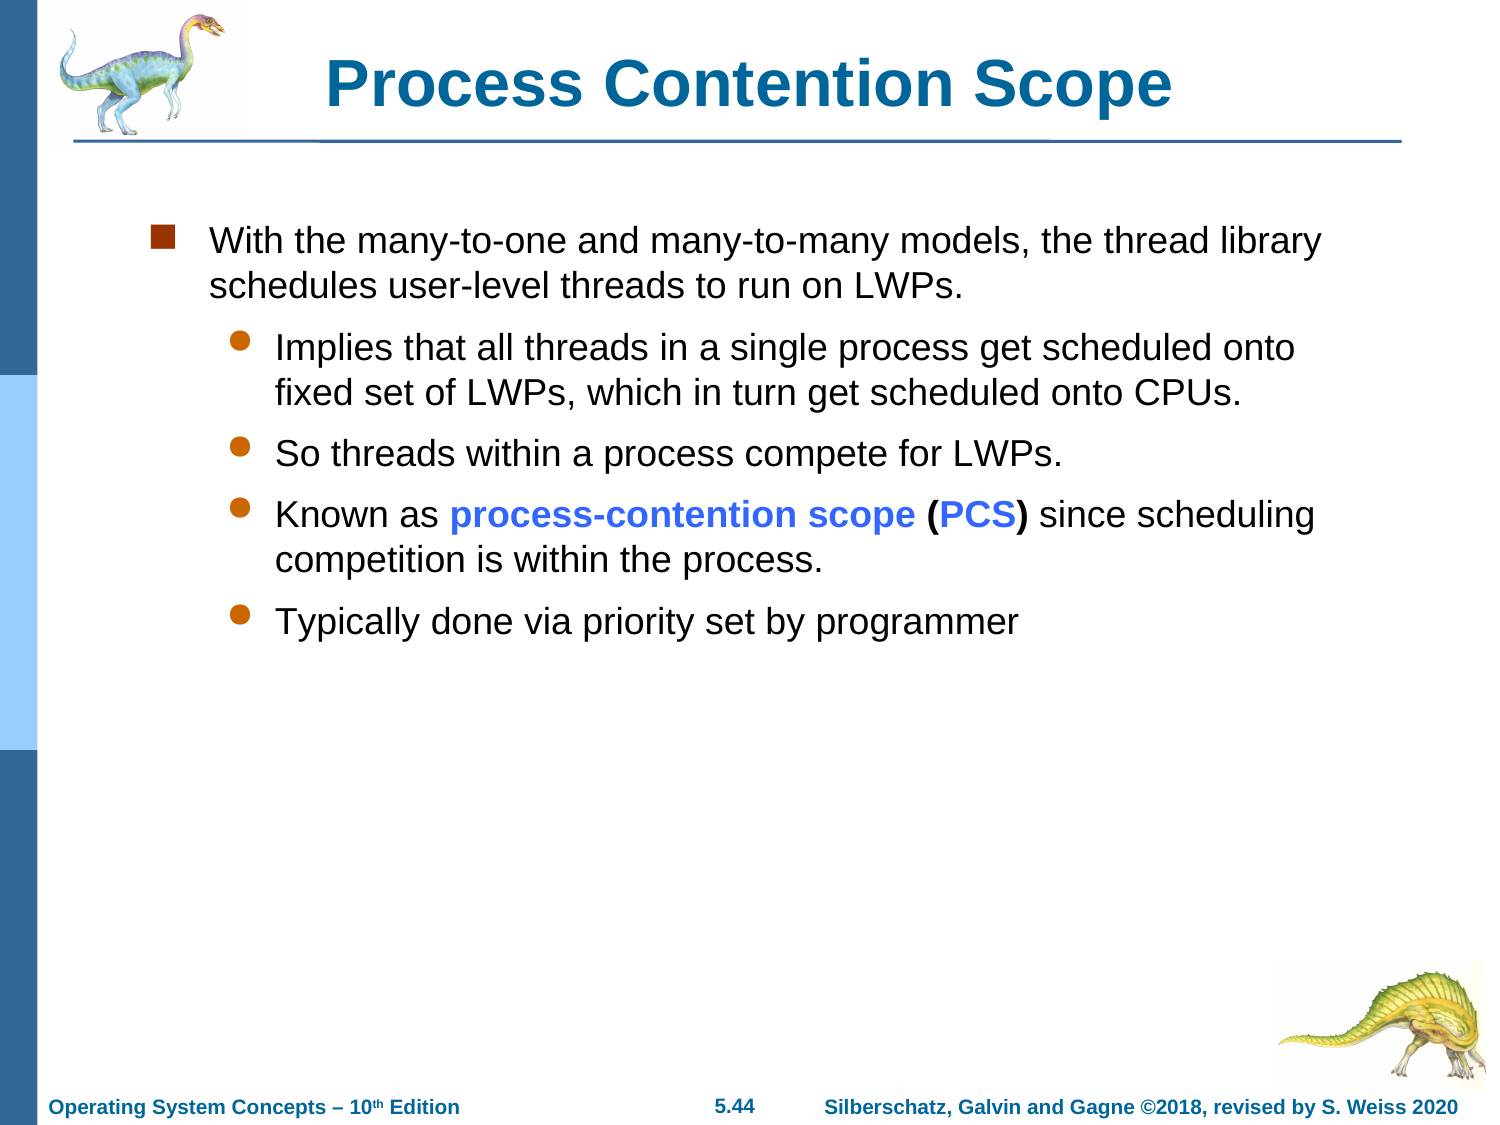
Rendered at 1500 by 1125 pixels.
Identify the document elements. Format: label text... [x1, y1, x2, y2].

text_box With the many-to-one and many-to-many models, the thread library schedules user-level threads to run on LWPs. Implies that all threads in a single process get scheduled onto fixed set of LWPs, which in turn get scheduled onto CPUs. So threads within a process compete for LWPs. Known as process-contention scope (PCS) since scheduling competition is within the process. Typically done via priority set by programmer [138, 208, 1396, 791]
picture [1141, 1099, 1149, 1104]
text_box Process Contention Scope [75, 33, 1426, 128]
picture [46, 0, 243, 149]
picture [1275, 959, 1486, 1090]
